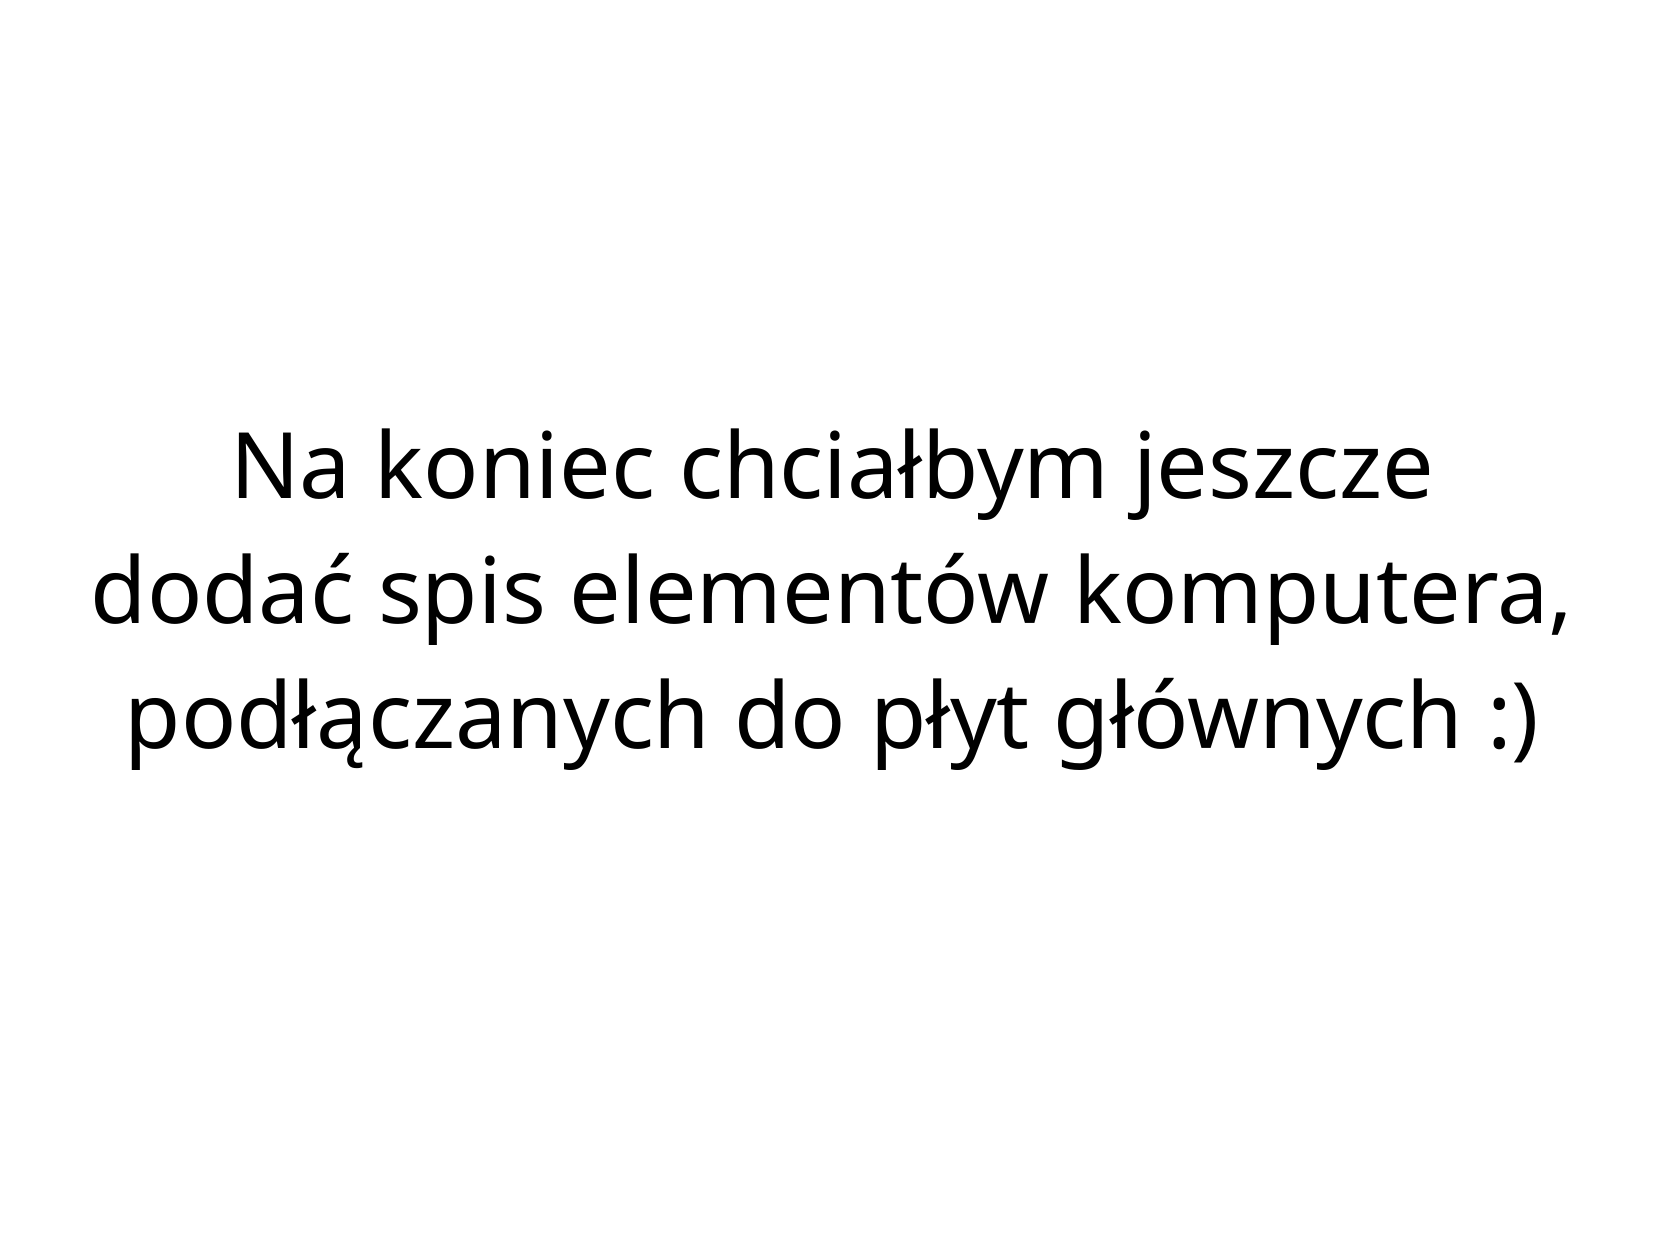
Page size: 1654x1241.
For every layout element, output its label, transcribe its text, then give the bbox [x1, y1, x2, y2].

subtitle Na koniec chciałbym jeszcze dodać spis elementów komputera, podłączanych do płyt głównych :) [88, 58, 1577, 1119]
